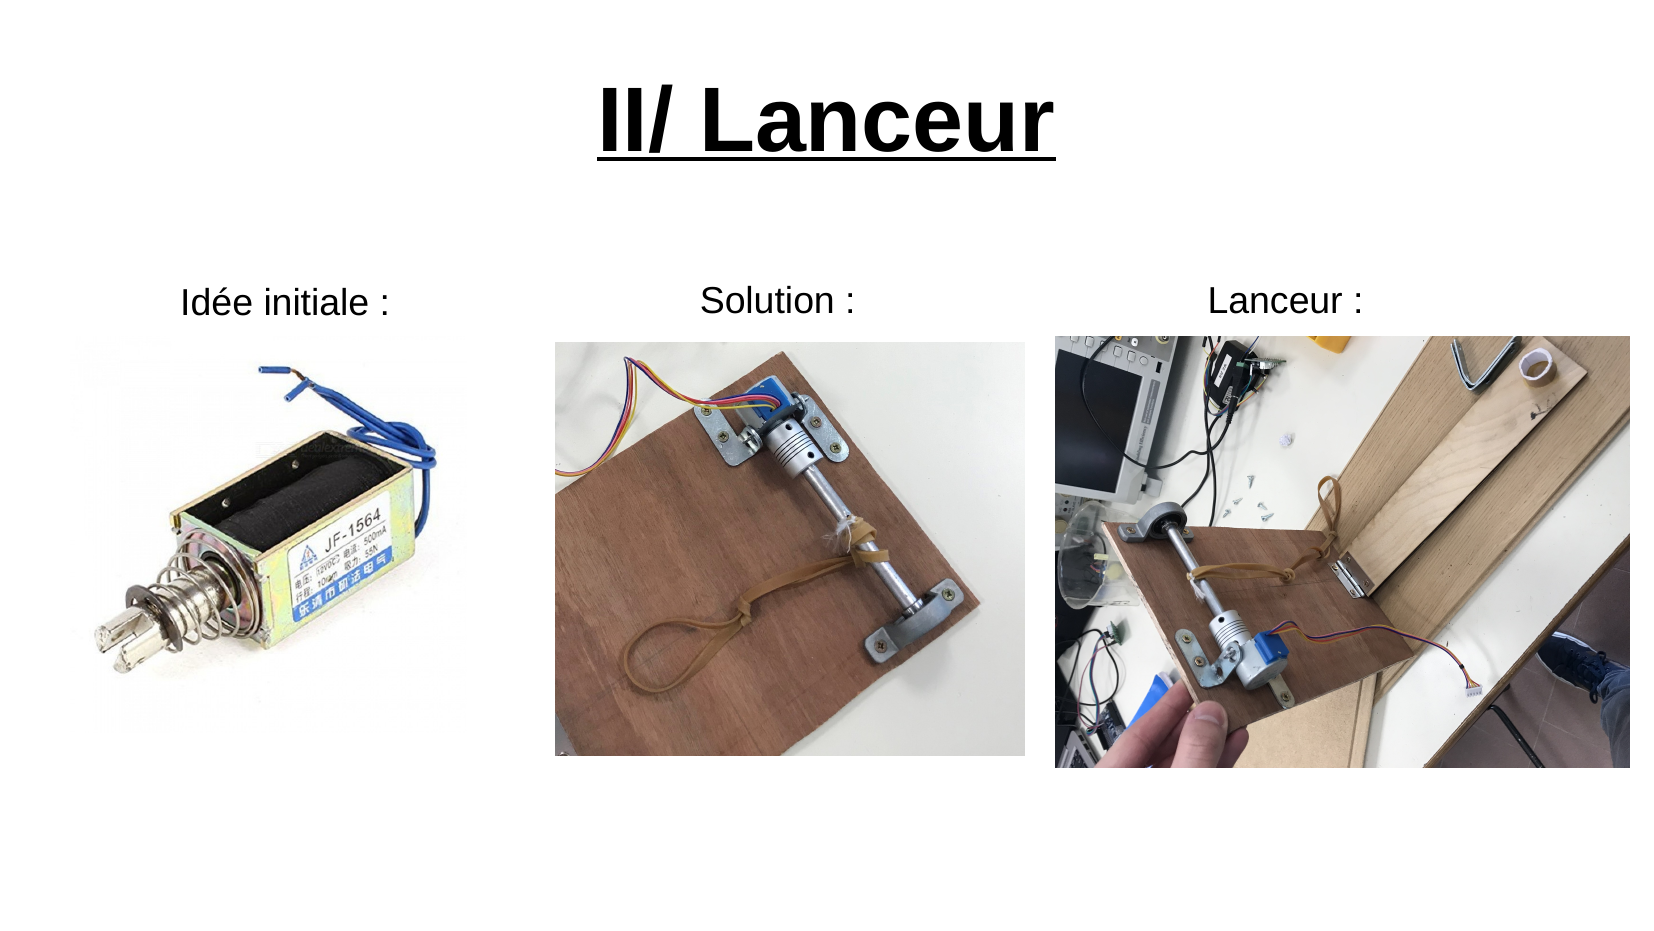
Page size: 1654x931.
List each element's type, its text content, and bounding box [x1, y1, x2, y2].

picture [555, 342, 1025, 756]
text_box Lanceur : [1192, 271, 1654, 329]
title II/ Lanceur [82, 37, 1571, 193]
text_box Idée initiale : [165, 273, 408, 333]
picture [1055, 336, 1630, 768]
picture [70, 336, 467, 733]
text_box Solution : [685, 271, 1192, 329]
